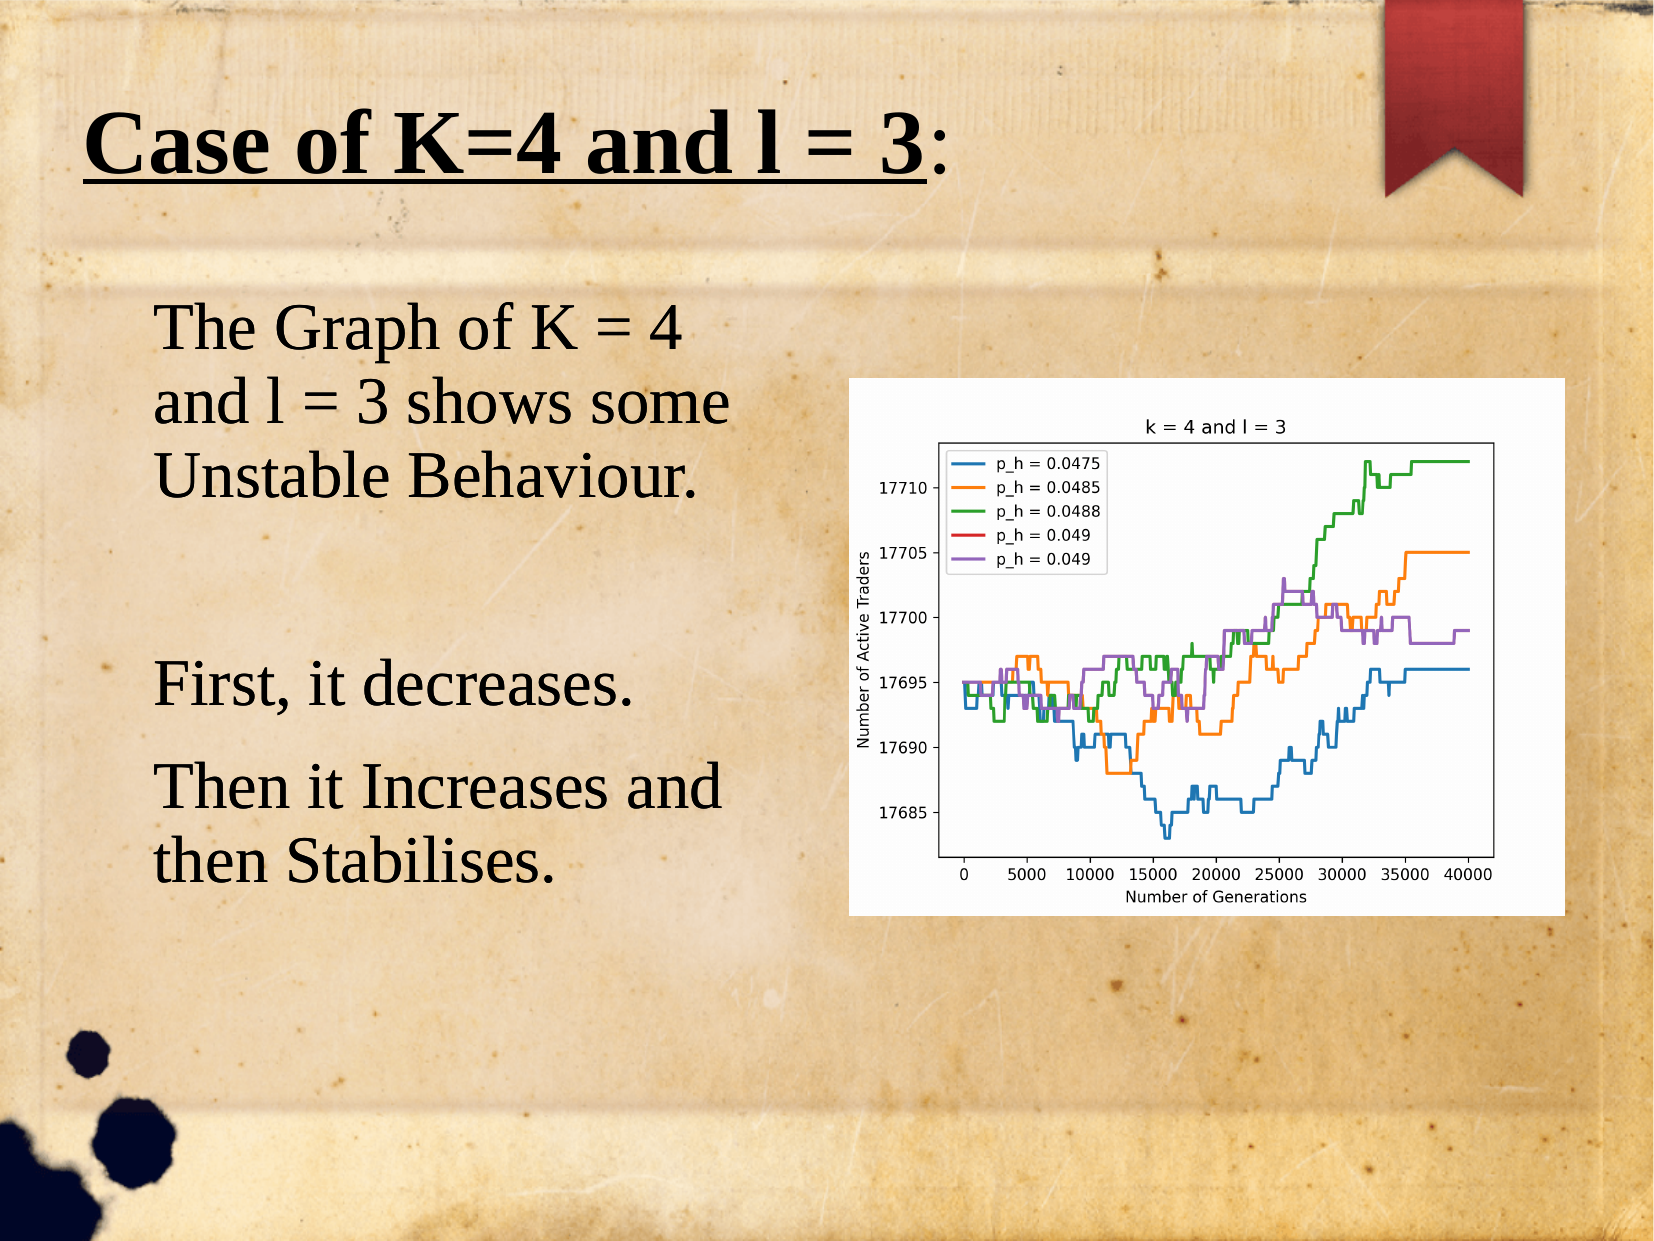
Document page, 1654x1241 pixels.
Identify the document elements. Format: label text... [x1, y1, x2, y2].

list The Graph of K = 4 and l = 3 shows some Unstable Behaviour. First, it decreases. Then it Increases and then Stabilises. [82, 290, 739, 1010]
picture [0, 0, 1654, 1241]
title Case of K=4 and l = 3: [82, 49, 1347, 237]
